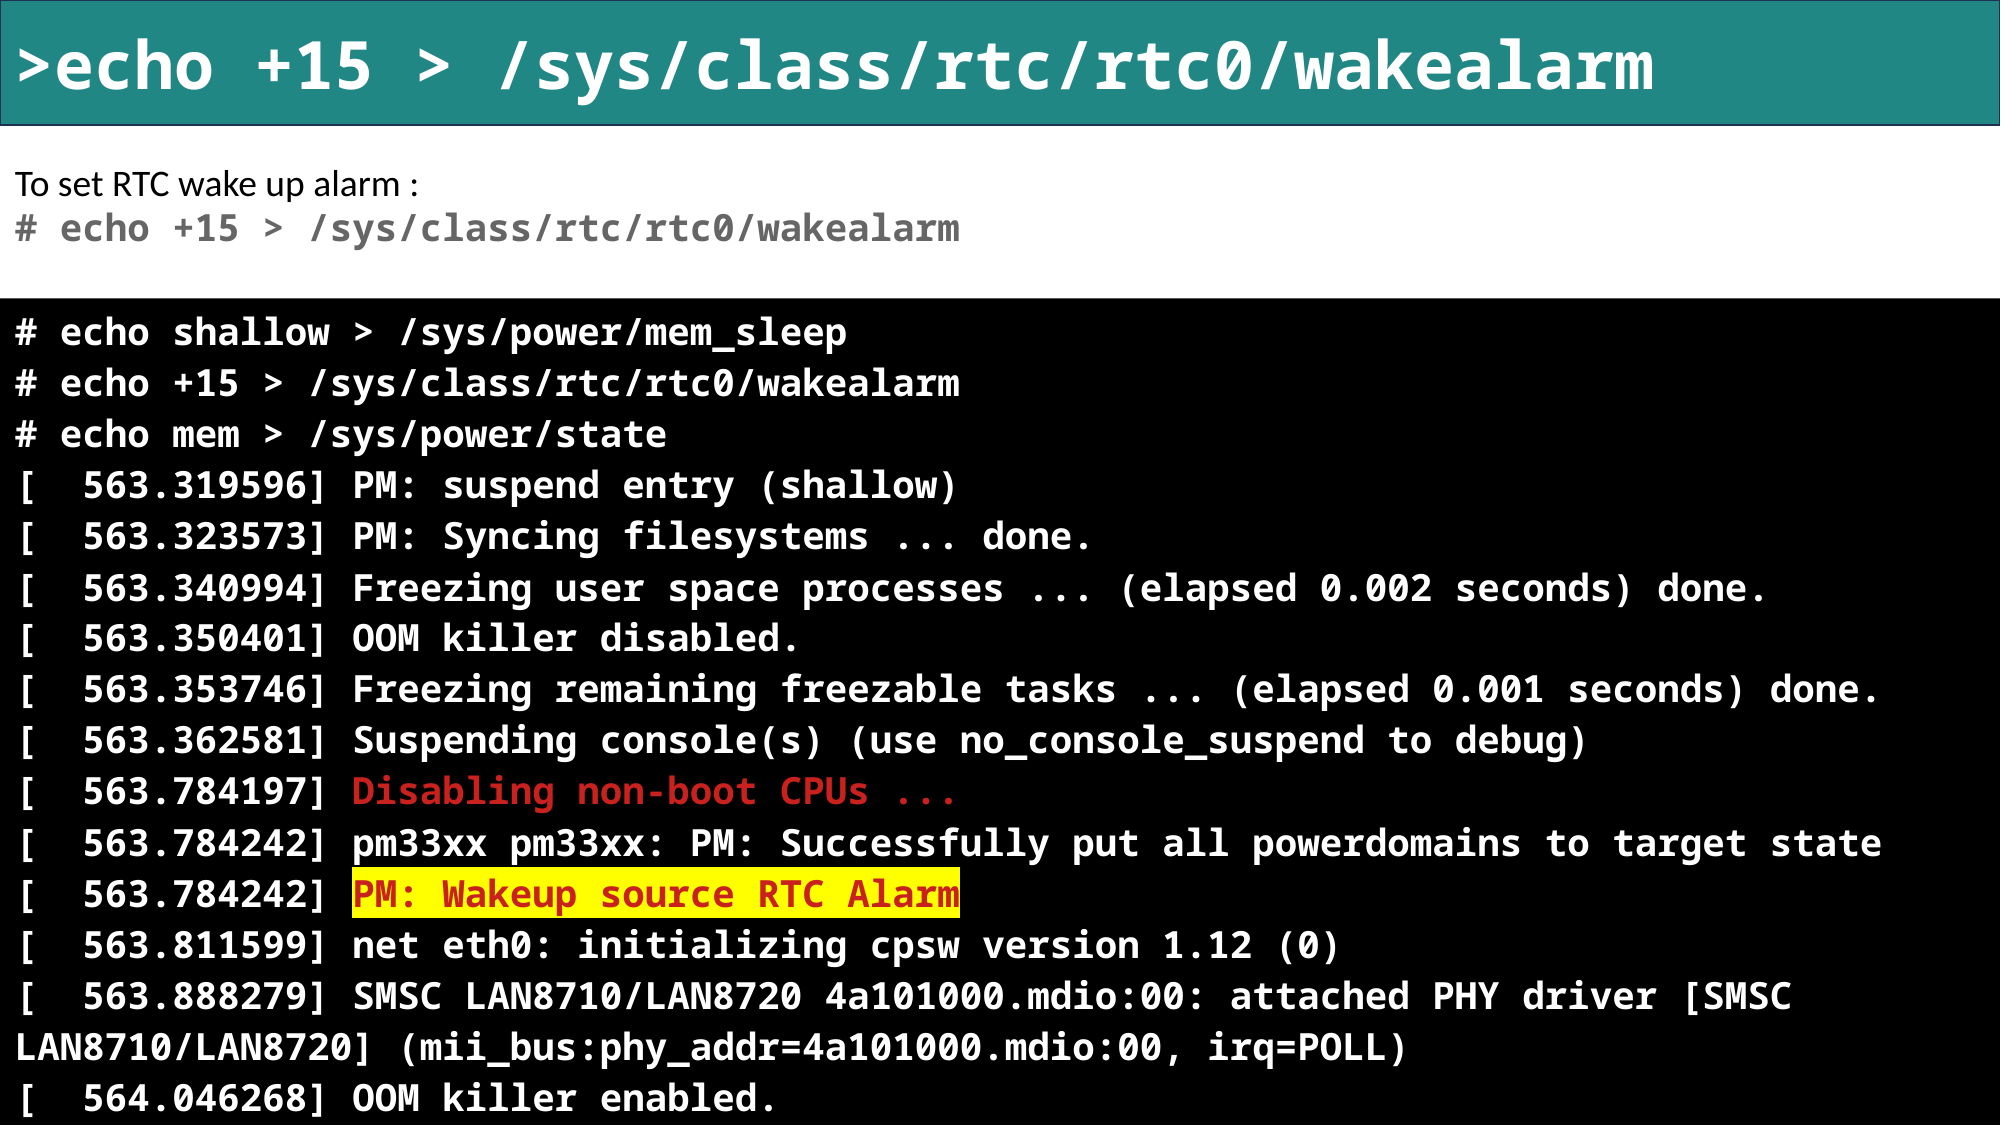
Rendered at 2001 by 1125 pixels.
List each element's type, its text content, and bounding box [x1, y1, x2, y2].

text_box # echo shallow > /sys/power/mem_sleep # echo +15 > /sys/class/rtc/rtc0/wakealarm # echo mem > /sys/power/state [ 563.319596] PM: suspend entry (shallow) [ 563.323573] PM: Syncing filesystems ... done. [ 563.340994] Freezing user space processes ... (elapsed 0.002 seconds) done. [ 563.350401] OOM killer disabled. [ 563.353746] Freezing remaining freezable tasks ... (elapsed 0.001 seconds) done. [ 563.362581] Suspending console(s) (use no_console_suspend to debug) [ 563.784197] Disabling non-boot CPUs ... [ 563.784242] pm33xx pm33xx: PM: Successfully put all powerdomains to target state [ 563.784242] PM: Wakeup source RTC Alarm [ 563.811599] net eth0: initializing cpsw version 1.12 (0) [ 563.888279] SMSC LAN8710/LAN8720 4a101000.mdio:00: attached PHY driver [SMSC LAN8710/LAN8720] (mii_bus:phy_addr=4a101000.mdio:00, irq=POLL) [ 564.046268] OOM killer enabled. [ 564.049497] Restarting tasks ... done. [ 564.095762] PM: suspend exit [0, 298, 2000, 1094]
text_box To set RTC wake up alarm : # echo +15 > /sys/class/rtc/rtc0/wakealarm [0, 151, 2000, 257]
text_box >echo +15 > /sys/class/rtc/rtc0/wakealarm [0, 0, 2000, 125]
